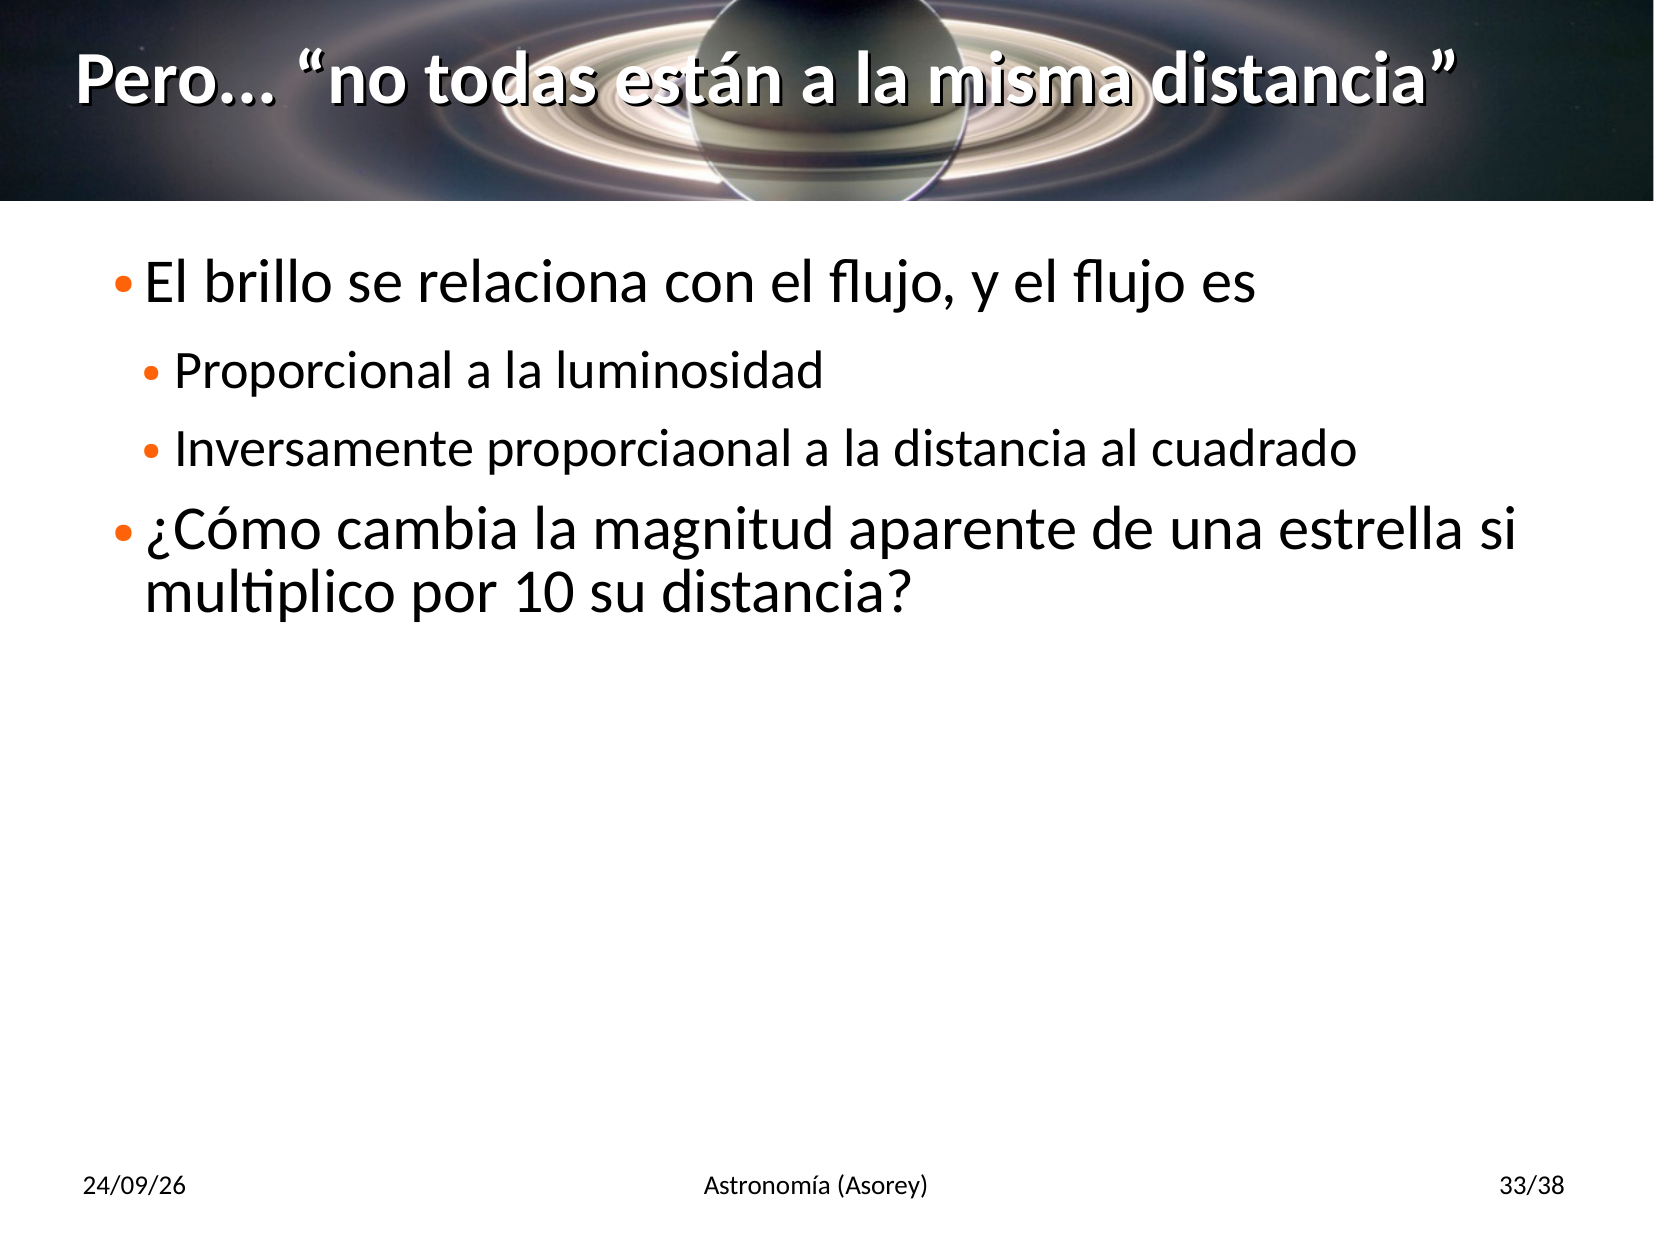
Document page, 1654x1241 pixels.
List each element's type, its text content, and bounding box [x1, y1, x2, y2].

list El brillo se relaciona con el flujo, y el flujo es Proporcional a la luminosidad Inversamente proporciaonal a la distancia al cuadrado ¿Cómo cambia la magnitud aparente de una estrella si multiplico por 10 su distancia? [82, 255, 1571, 1156]
picture [0, 0, 1654, 201]
title Pero... “no todas están a la misma distancia” [75, 19, 1564, 151]
